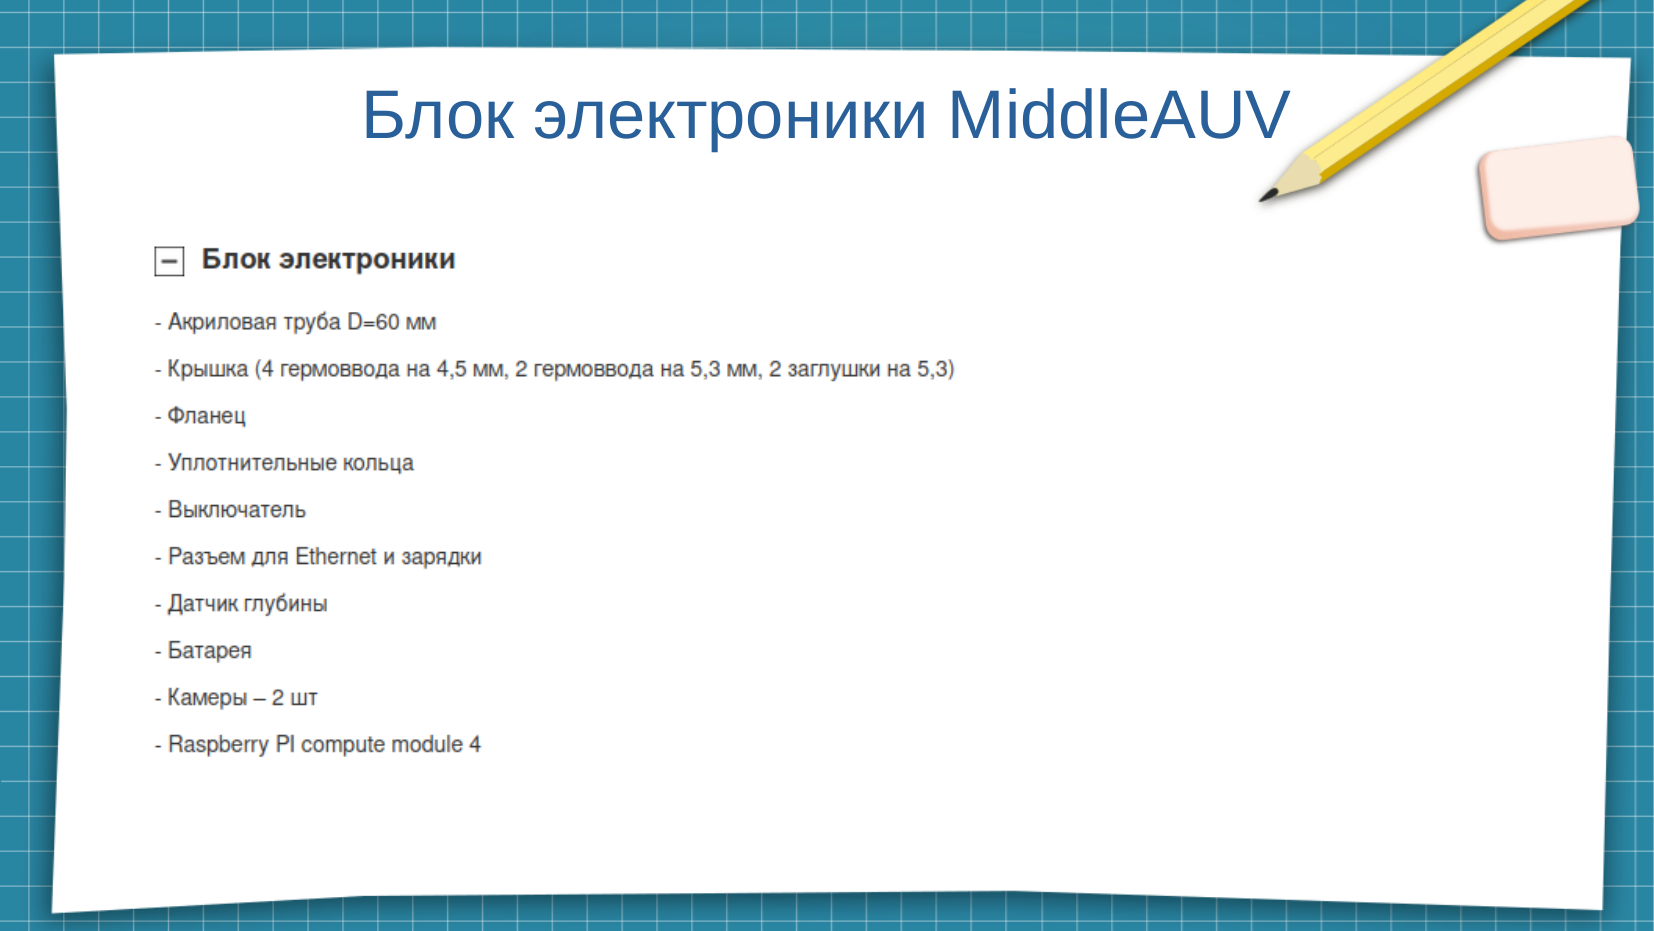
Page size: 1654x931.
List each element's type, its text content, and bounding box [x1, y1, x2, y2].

picture [0, 0, 1654, 931]
title Блок электроники MiddleAUV [82, 37, 1571, 193]
